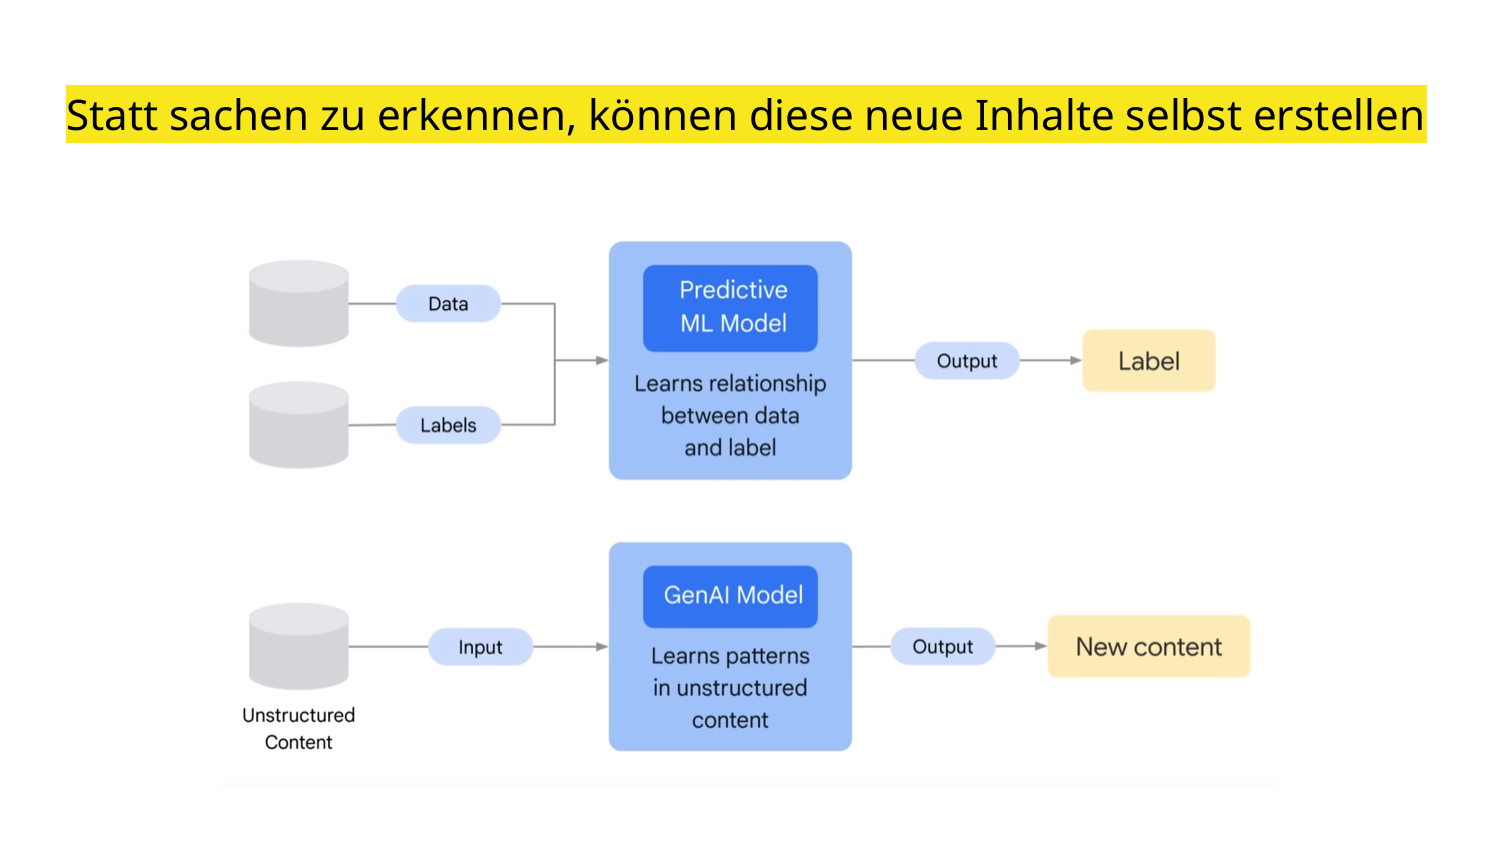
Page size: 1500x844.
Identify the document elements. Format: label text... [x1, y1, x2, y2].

picture [222, 210, 1278, 790]
title Statt sachen zu erkennen, können diese neue Inhalte selbst erstellen [51, 72, 1449, 167]
